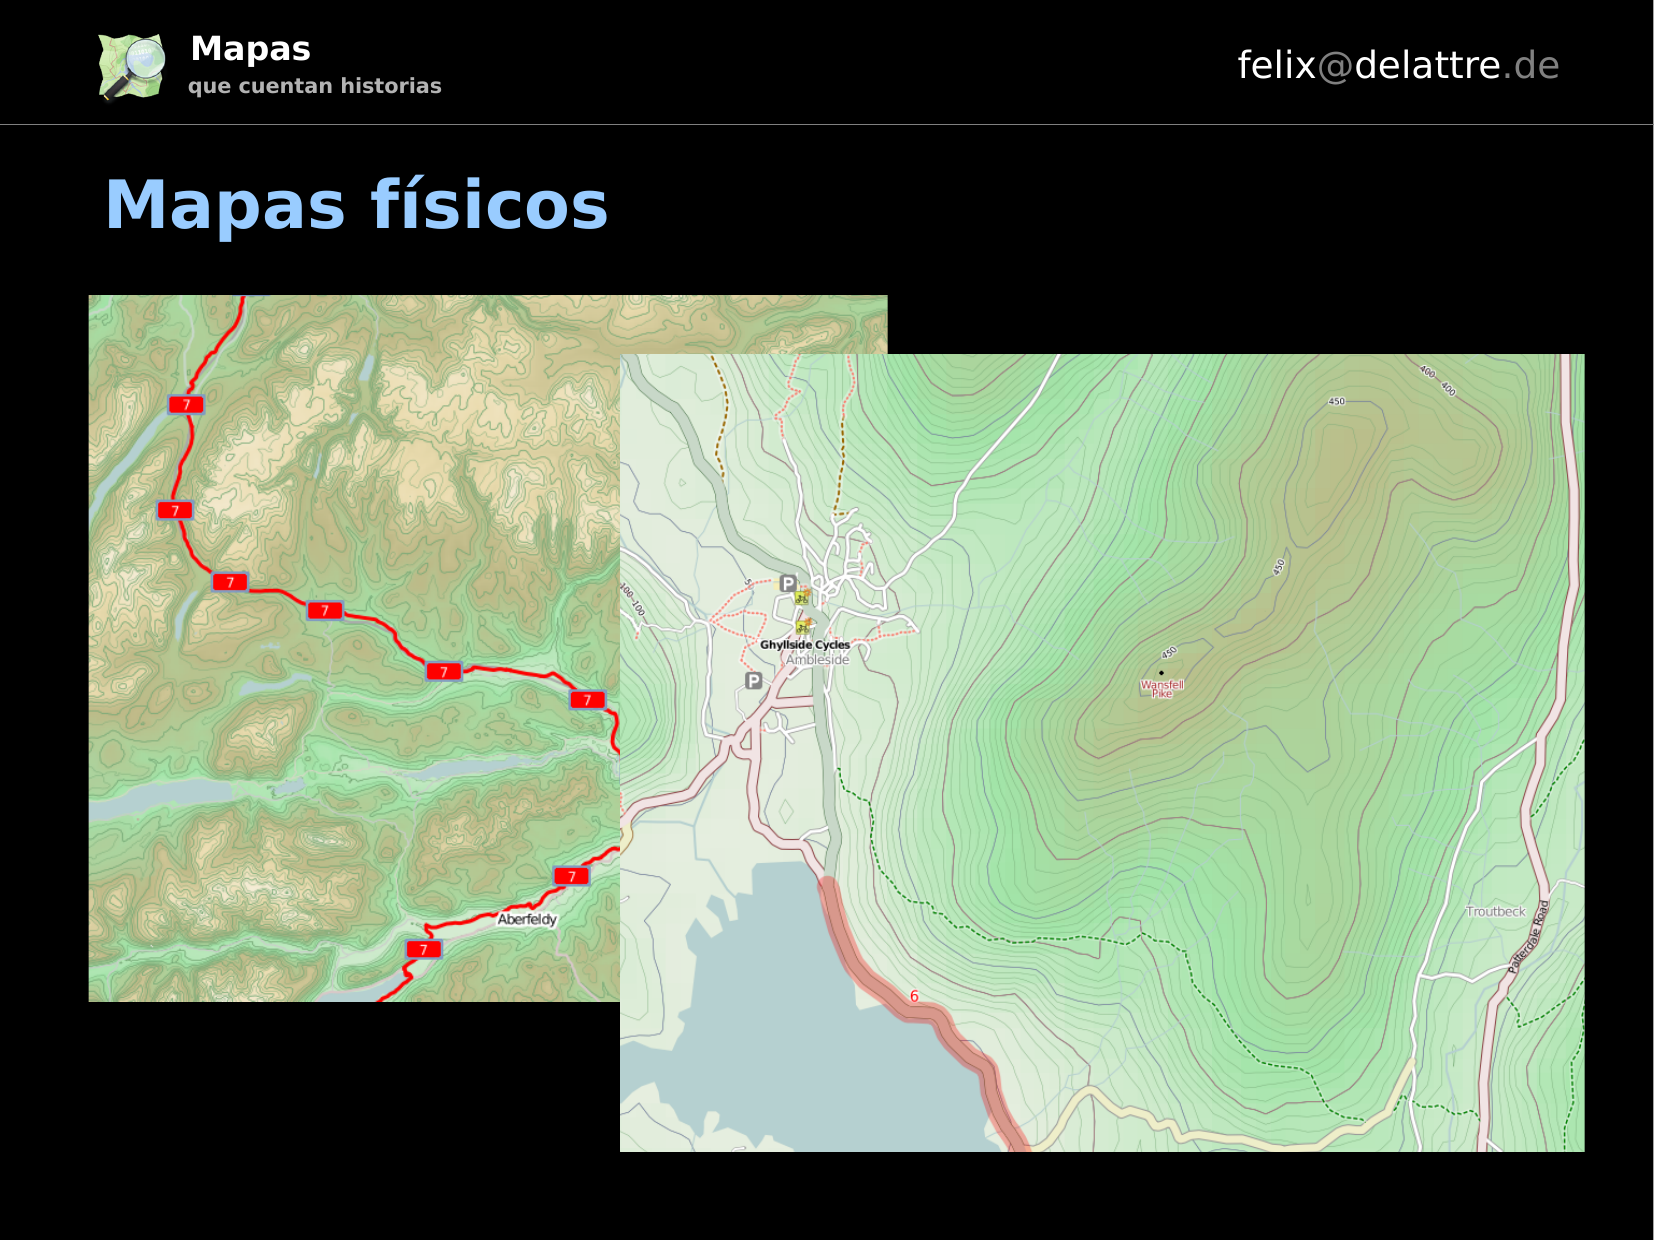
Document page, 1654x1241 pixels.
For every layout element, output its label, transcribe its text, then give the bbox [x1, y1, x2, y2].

picture [88, 295, 1585, 1152]
title Mapas físicos [103, 113, 1592, 297]
picture [95, 34, 169, 107]
